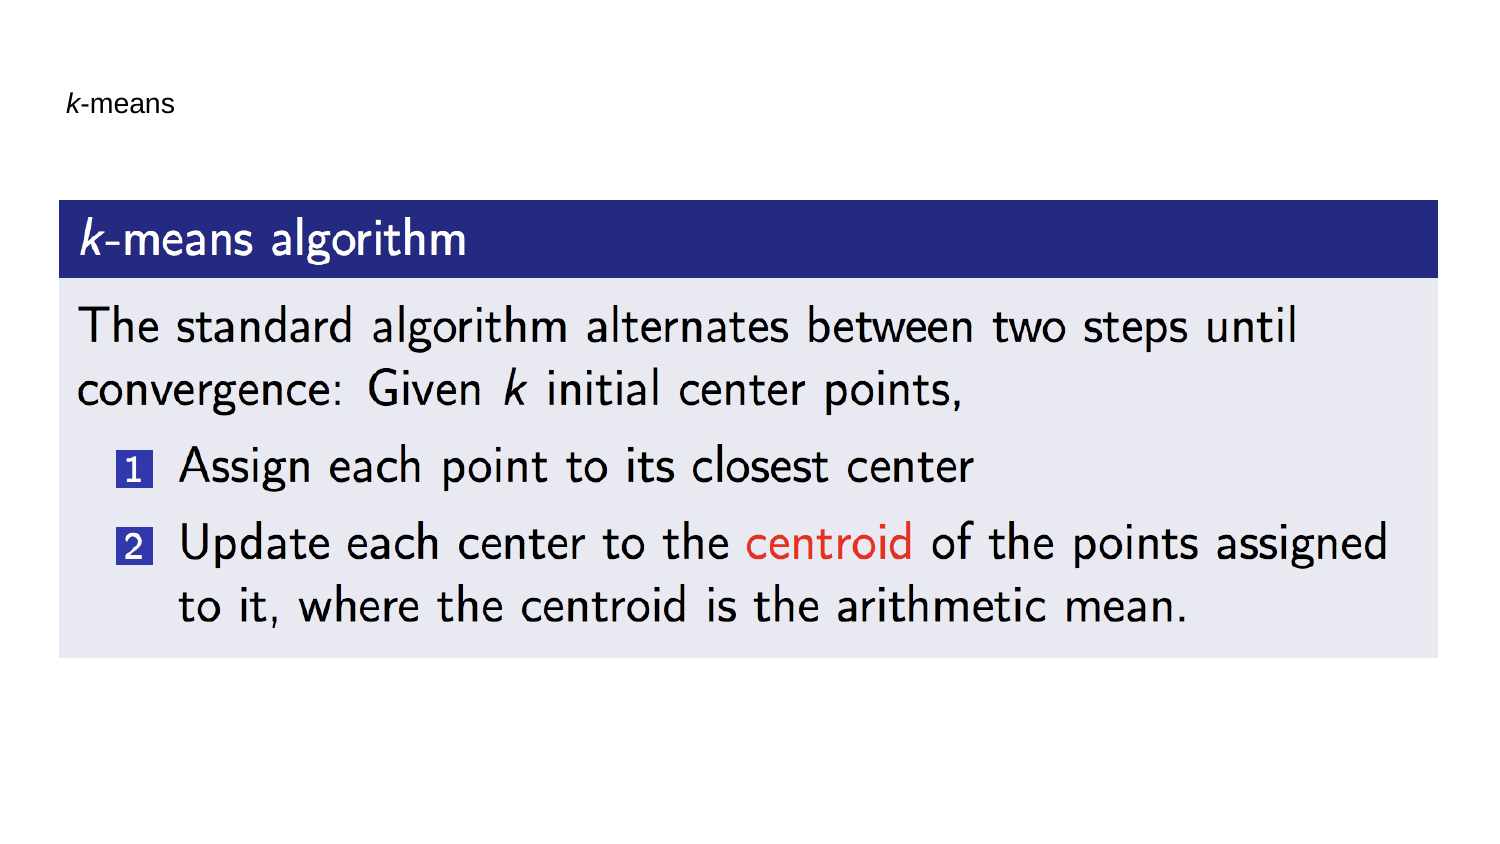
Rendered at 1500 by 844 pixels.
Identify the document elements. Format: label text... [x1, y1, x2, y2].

picture [51, 188, 1449, 670]
title k-means [51, 72, 1449, 167]
